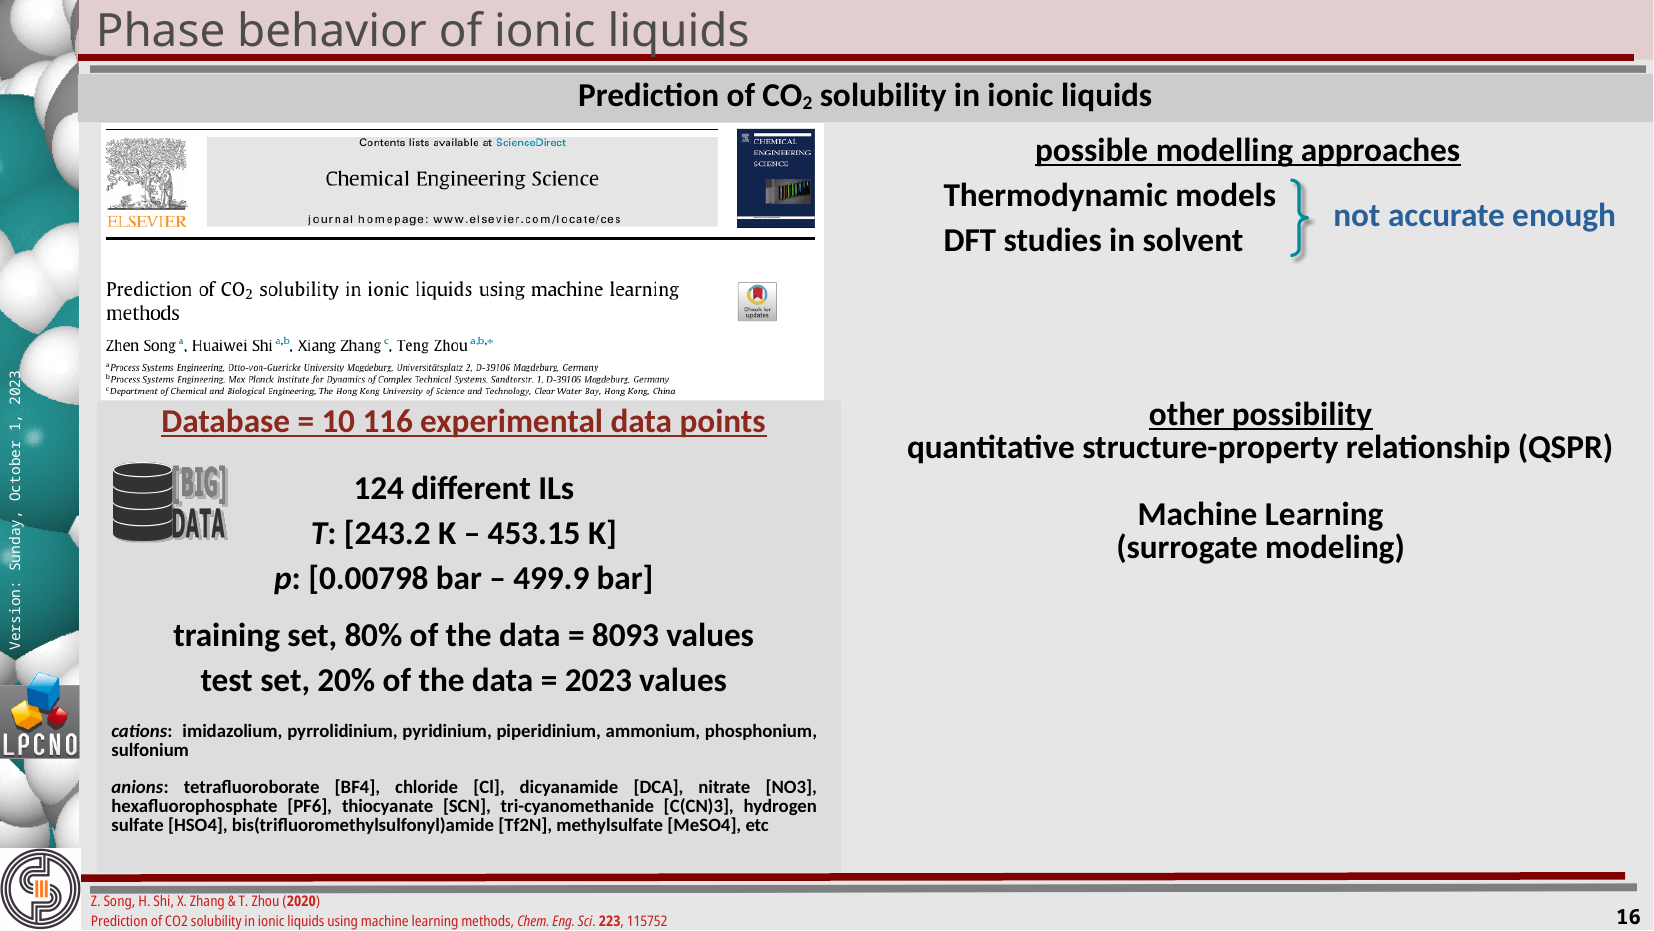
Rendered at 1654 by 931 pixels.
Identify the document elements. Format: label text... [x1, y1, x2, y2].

text_box other possibility quantitative structure-property relationship (QSPR) Machine Learning (surrogate modeling) [892, 393, 1630, 575]
picture [101, 123, 824, 400]
text_box possible modelling approaches Thermodynamic models DFT studies in solvent [928, 129, 1568, 268]
title Phase behavior of ionic liquids [78, 0, 1654, 58]
text_box Z. Song, H. Shi, X. Zhang & T. Zhou (2020) Prediction of CO2 solubility in ionic liquids using machine learning methods, Chem. Eng. Sci. 223, 115752 [90, 891, 738, 931]
text_box Database = 10 116 experimental data points 124 different ILs T: [243.2 K – 453.15 K] p: [0.00798 bar – 499.9 bar] training set, 80% of the data = 8093 values test set, 20% of the data = 2023 values cations: imidazolium, pyrrolidinium, pyridinium, piperidinium, ammonium, phosphonium, sulfonium anions: tetrafluoroborate [BF4], chloride [Cl], dicyanamide [DCA], nitrate [NO3], hexafluorophosphate [PF6], thiocyanate [SCN], tri-cyanomethanide [C(CN)3], hydrogen sulfate [HSO4], bis(trifluoromethylsulfonyl)amide [Tf2N], methylsulfate [MeSO4], etc [96, 400, 841, 873]
picture [0, 0, 81, 930]
text_box Prediction of CO2 solubility in ionic liquids [77, 74, 1653, 123]
picture [113, 462, 225, 541]
text_box not accurate enough [1318, 194, 1632, 243]
